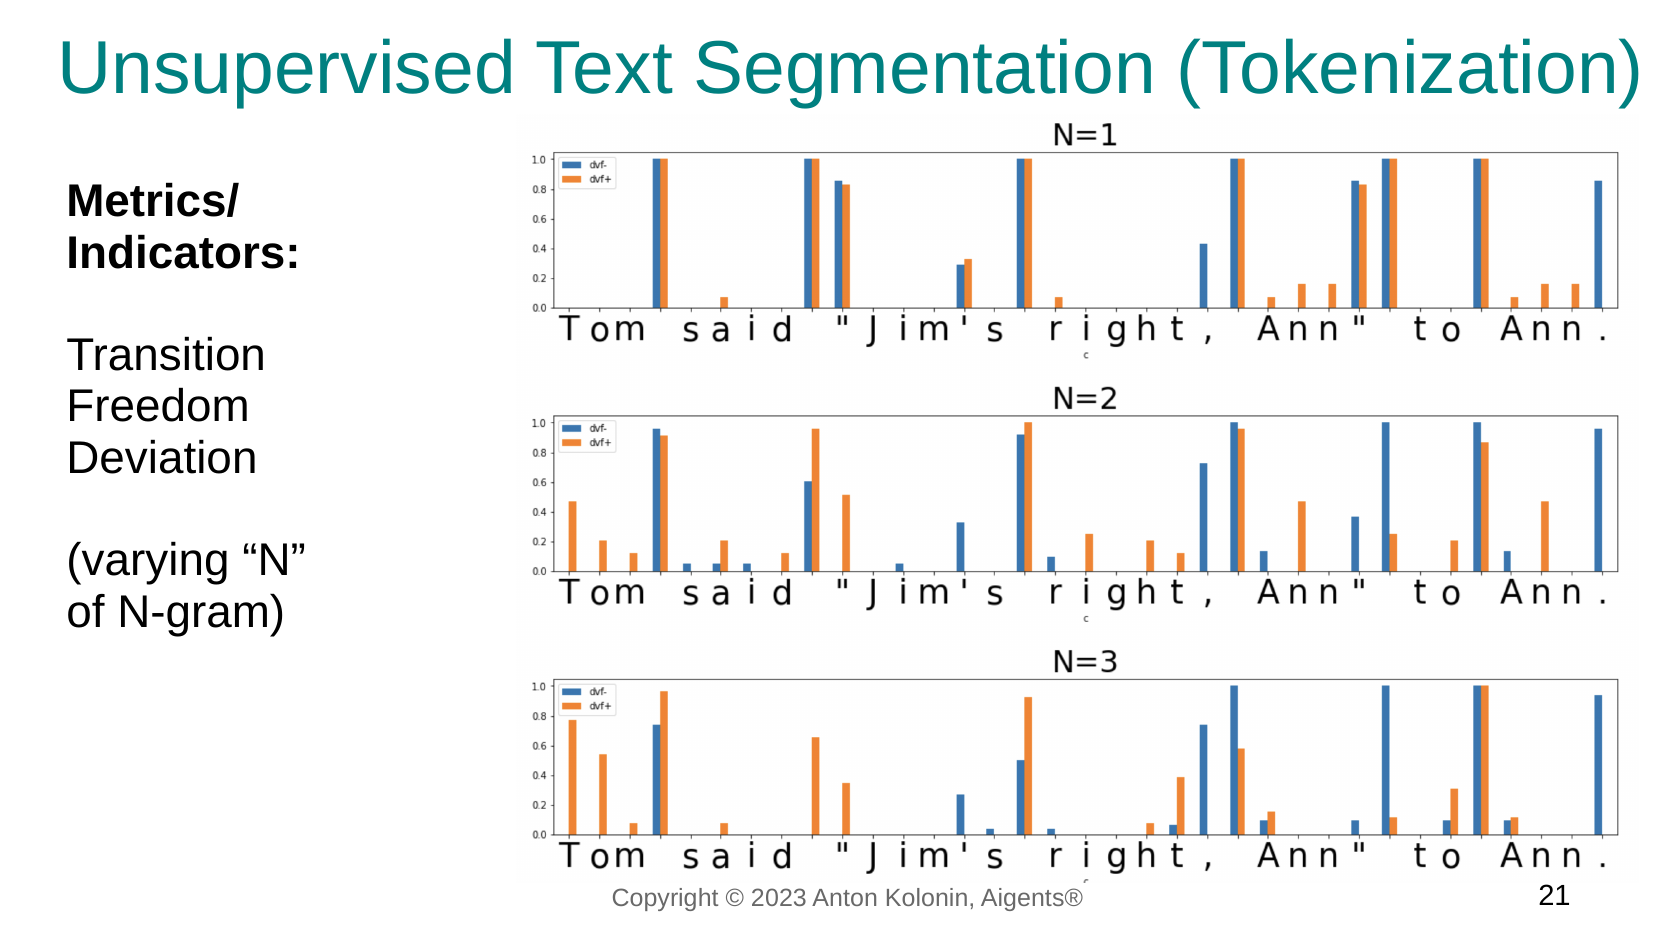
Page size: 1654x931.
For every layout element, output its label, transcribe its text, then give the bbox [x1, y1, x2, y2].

text_box Metrics/ Indicators: Transition Freedom Deviation (varying “N” of N-gram) [51, 168, 337, 645]
text_box Unsupervised Text Segmentation (Tokenization) [0, 0, 1653, 135]
picture [516, 114, 1639, 883]
